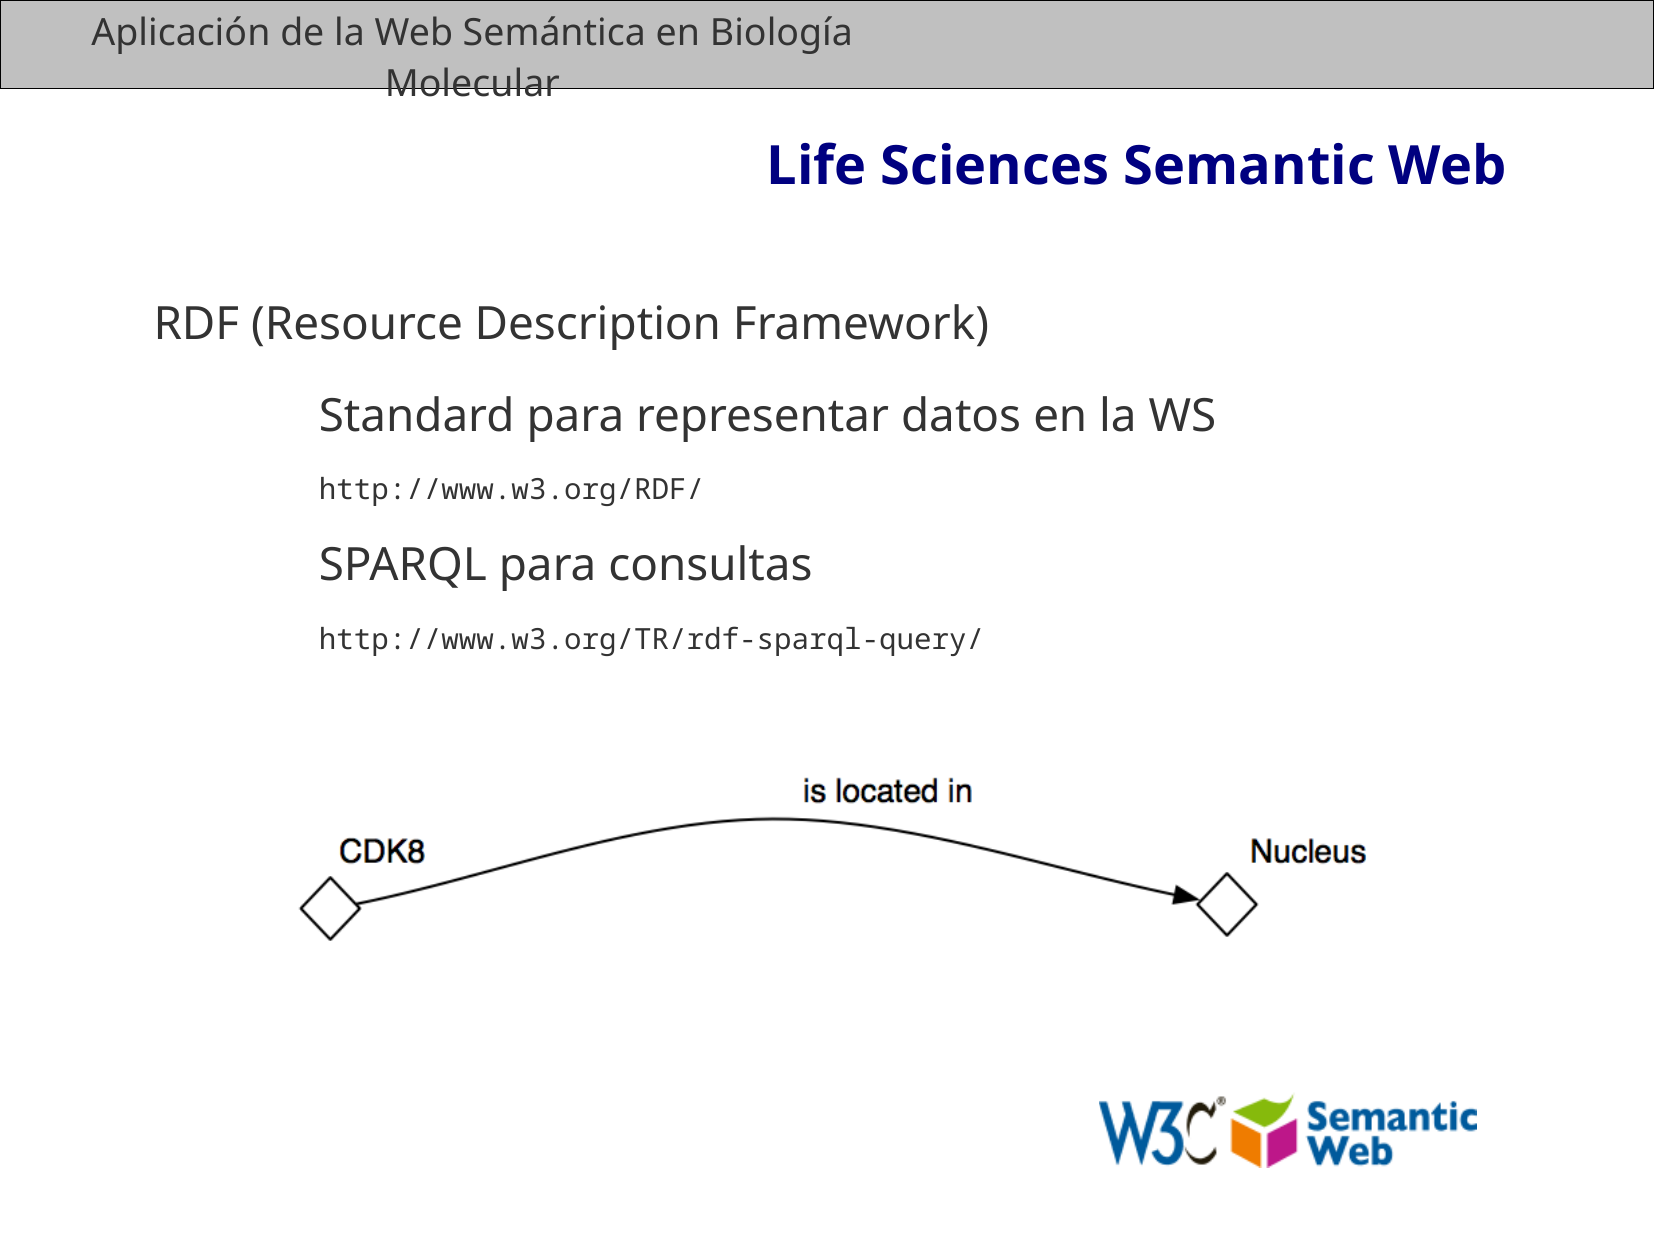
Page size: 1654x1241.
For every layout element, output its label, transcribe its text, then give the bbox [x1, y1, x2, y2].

picture [295, 770, 1386, 945]
text_box Life Sciences Semantic Web [620, 125, 1654, 202]
list RDF (Resource Description Framework) Standard para representar datos en la WS http://www.w3.org/RDF/ SPARQL para consultas http://www.w3.org/TR/rdf-sparql-query/ [82, 290, 1571, 1182]
picture [1099, 1092, 1477, 1168]
text_box Aplicación de la Web Semántica en Biología Molecular [0, 23, 945, 89]
text_box [0, 0, 1654, 89]
